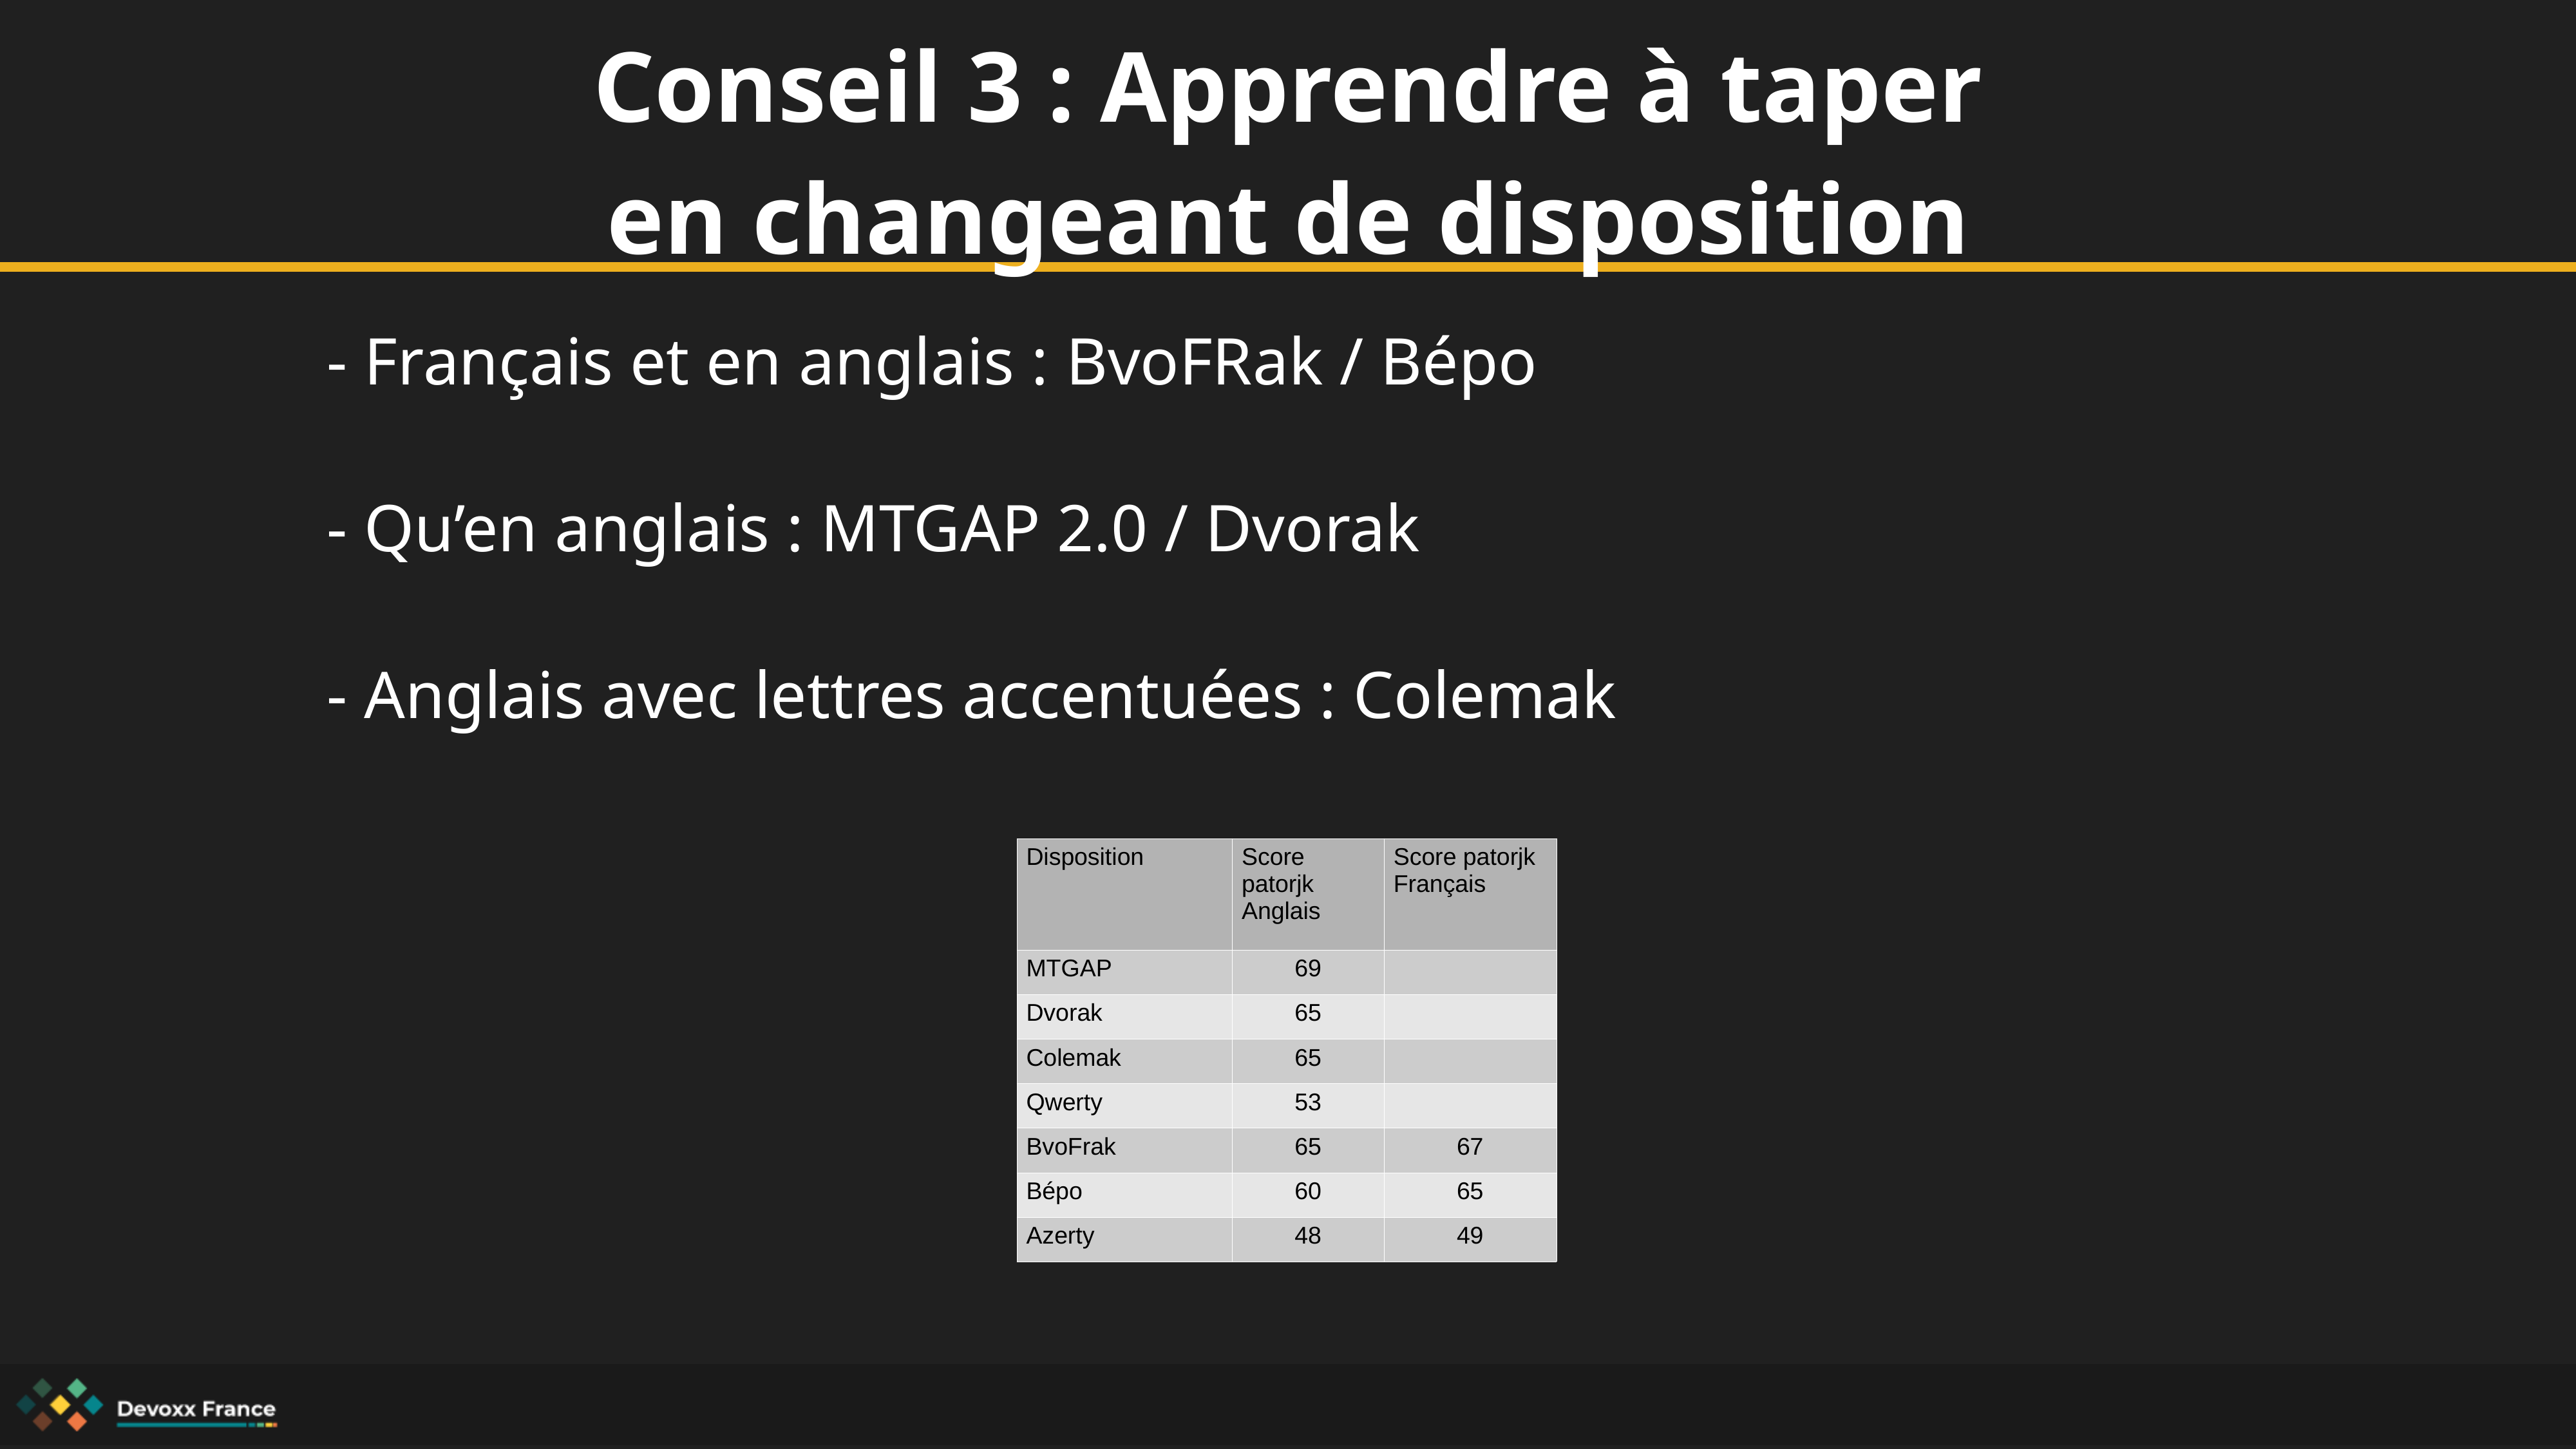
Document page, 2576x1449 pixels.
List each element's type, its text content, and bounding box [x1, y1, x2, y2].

table_cell [1385, 1084, 1557, 1128]
table_header Disposition [1018, 839, 1232, 950]
text_box Conseil 3 : Apprendre à taper en changeant de disposition [0, 14, 2576, 287]
table_cell 48 [1233, 1218, 1384, 1262]
table_cell Dvorak [1018, 995, 1232, 1039]
table_cell [1385, 995, 1557, 1039]
table_cell Qwerty [1018, 1084, 1232, 1128]
table_cell Colemak [1018, 1039, 1232, 1083]
table_cell 53 [1233, 1084, 1384, 1128]
table_cell 60 [1233, 1173, 1384, 1217]
table_cell 65 [1385, 1173, 1557, 1217]
table_header Score patorjk Français [1385, 839, 1557, 950]
table_cell Azerty [1018, 1218, 1232, 1262]
table_cell MTGAP [1018, 951, 1232, 994]
table_cell 65 [1233, 995, 1384, 1039]
table_cell 65 [1233, 1039, 1384, 1083]
table_cell [1385, 1039, 1557, 1083]
table_cell 67 [1385, 1128, 1557, 1173]
table_cell Bépo [1018, 1173, 1232, 1217]
table_cell BvoFrak [1018, 1128, 1232, 1173]
picture [0, 1364, 2576, 1445]
table_cell 49 [1385, 1218, 1557, 1262]
table_cell [1385, 951, 1557, 994]
table_cell 69 [1233, 951, 1384, 994]
text_box - Français et en anglais : BvoFRak / Bépo - Qu’en anglais : MTGAP 2.0 / Dvorak - Anglais avec lettres accentuées : Colemak [317, 310, 2307, 1326]
table_header Score patorjk Anglais [1233, 839, 1384, 950]
table_cell 65 [1233, 1128, 1384, 1173]
